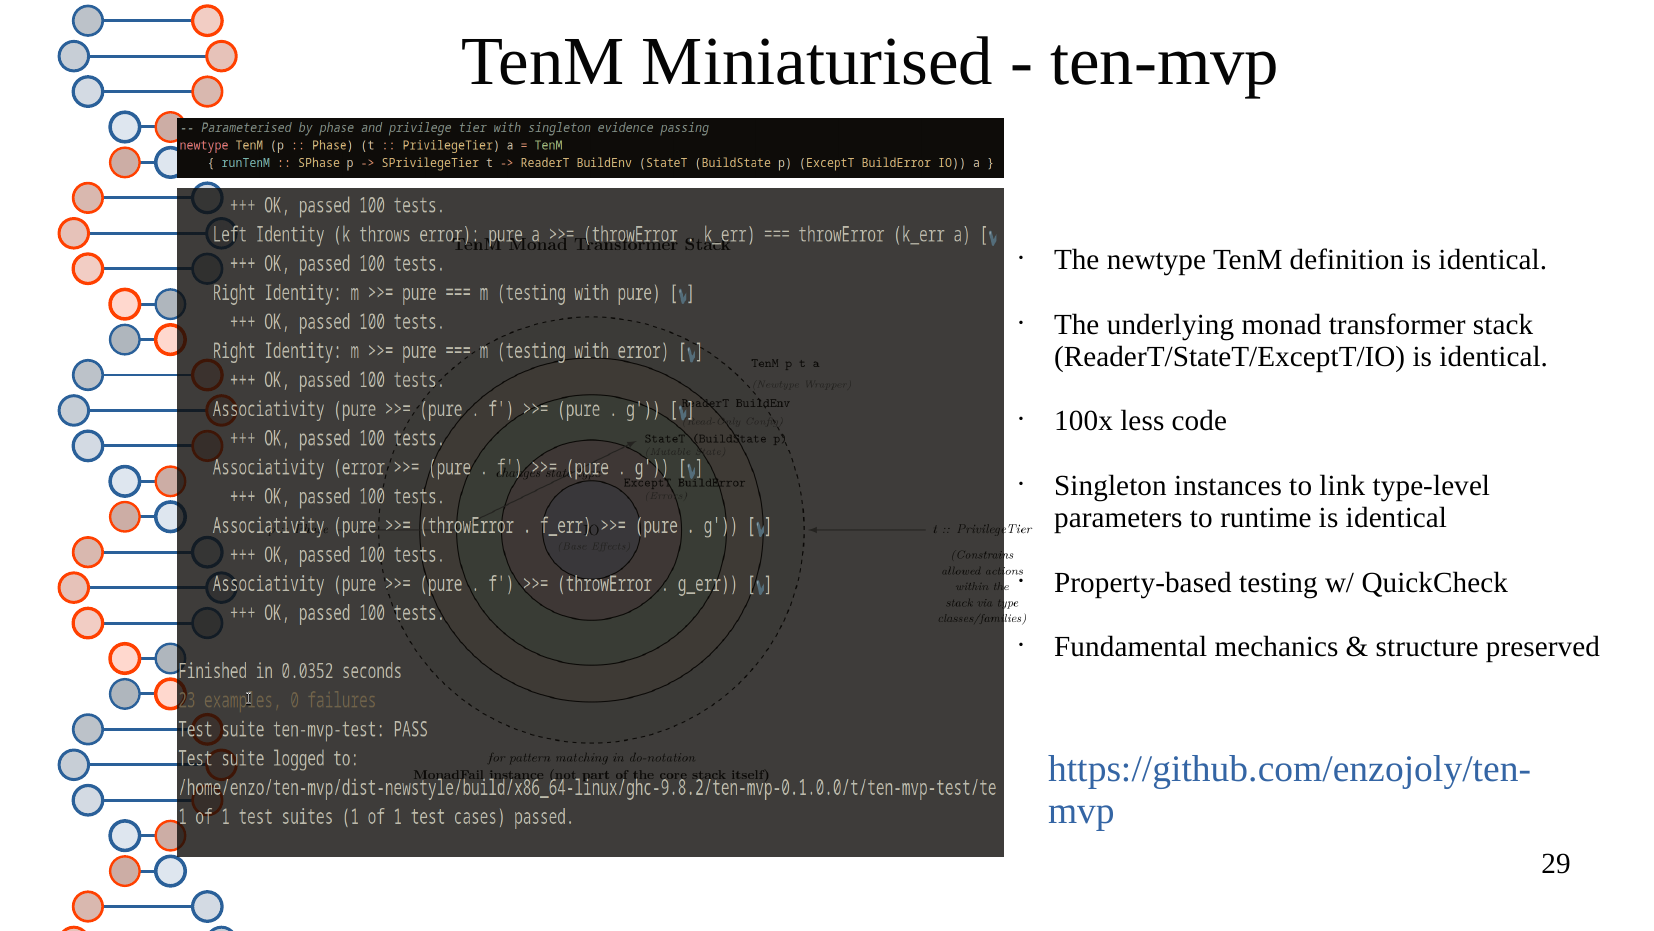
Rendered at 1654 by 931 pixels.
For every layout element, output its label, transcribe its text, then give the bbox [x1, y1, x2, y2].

picture [177, 118, 1004, 178]
title TenM Miniaturised - ten-mvp [265, 23, 1477, 100]
text_box The newtype TenM definition is identical. The underlying monad transformer stack (ReaderT/StateT/ExceptT/IO) is identical. 100x less code Singleton instances to link type-level parameters to runtime is identical Property-based testing w/ QuickCheck Fundamental mechanics & structure preserved [1004, 236, 1625, 709]
text_box https://github.com/enzojoly/ten-mvp [1033, 740, 1613, 798]
picture [177, 188, 1051, 857]
